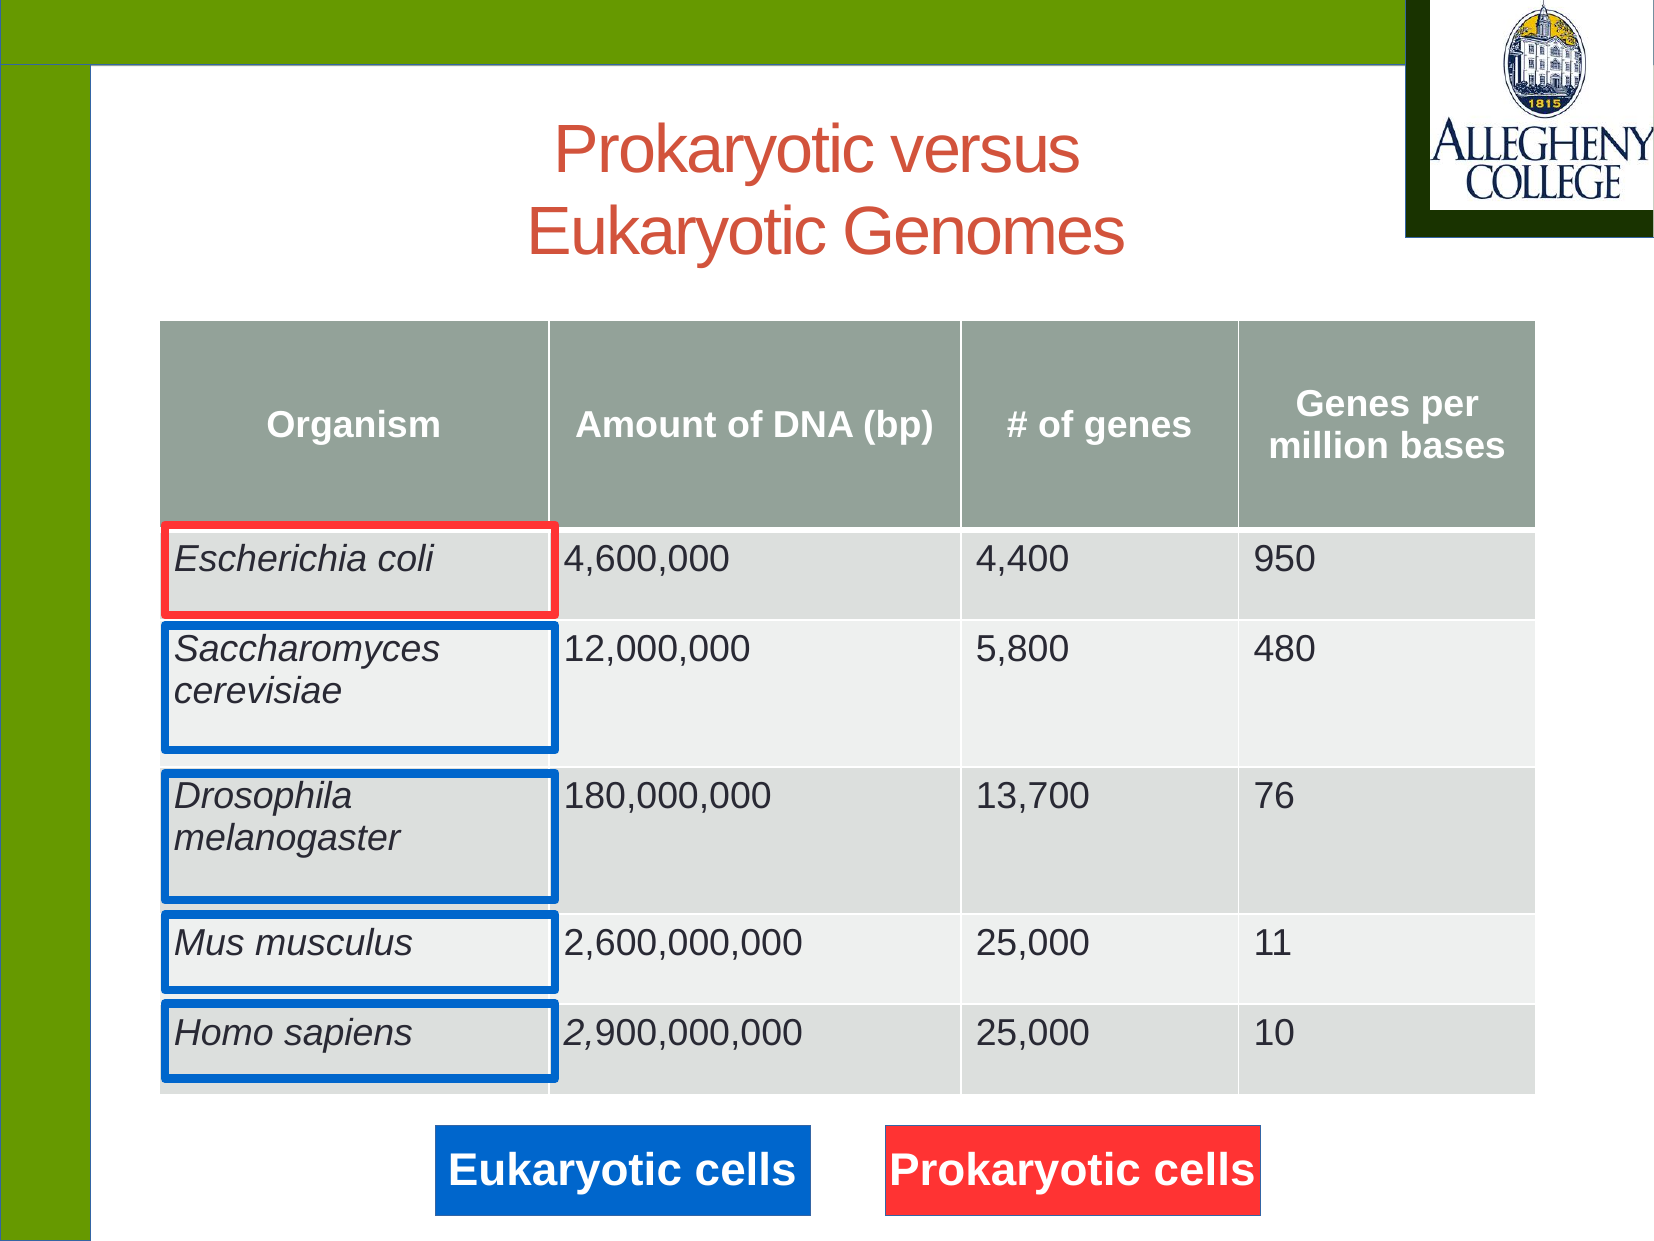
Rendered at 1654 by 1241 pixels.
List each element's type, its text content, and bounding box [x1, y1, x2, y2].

table_cell 2,900,000,000 [550, 1005, 960, 1094]
table_cell 76 [1239, 768, 1535, 913]
table_cell 5,800 [962, 621, 1238, 766]
table_cell 12,000,000 [550, 621, 960, 766]
table_cell Homo sapiens [160, 1005, 548, 1094]
table_cell 2,600,000,000 [550, 915, 960, 1003]
table_cell Homo sapiens [169, 1008, 548, 1074]
table_header Amount of DNA (bp) [550, 321, 960, 527]
table_cell 13,700 [962, 768, 1238, 913]
table_cell Saccharomyces cerevisiae [169, 630, 548, 746]
table_cell Saccharomyces cerevisiae [160, 621, 548, 766]
table_cell 10 [1239, 1005, 1535, 1094]
table_cell 4,400 [962, 533, 1238, 619]
table_cell 25,000 [962, 915, 1238, 1003]
table_cell 25,000 [962, 1005, 1238, 1094]
title Prokaryotic versus Eukaryotic Genomes [91, 96, 1571, 276]
table_cell Drosophila melanogaster [160, 768, 548, 913]
table_cell 11 [1239, 915, 1535, 1003]
text_box Eukaryotic cells [435, 1125, 811, 1216]
table_header Genes per million bases [1239, 321, 1535, 527]
table_cell Drosophila melanogaster [169, 778, 548, 896]
table_cell 480 [1239, 621, 1535, 766]
table_header Organism [160, 321, 548, 527]
table_cell 180,000,000 [550, 768, 960, 913]
text_box [0, 0, 1654, 1241]
picture [1430, 0, 1654, 210]
text_box Prokaryotic cells [885, 1125, 1261, 1216]
table_header # of genes [962, 321, 1238, 527]
table_cell Mus musculus [169, 919, 548, 986]
table_cell 4,600,000 [558, 533, 960, 619]
table_cell Mus musculus [160, 915, 548, 1003]
table_cell Escherichia coli [169, 533, 548, 611]
table_cell 950 [1239, 533, 1535, 619]
